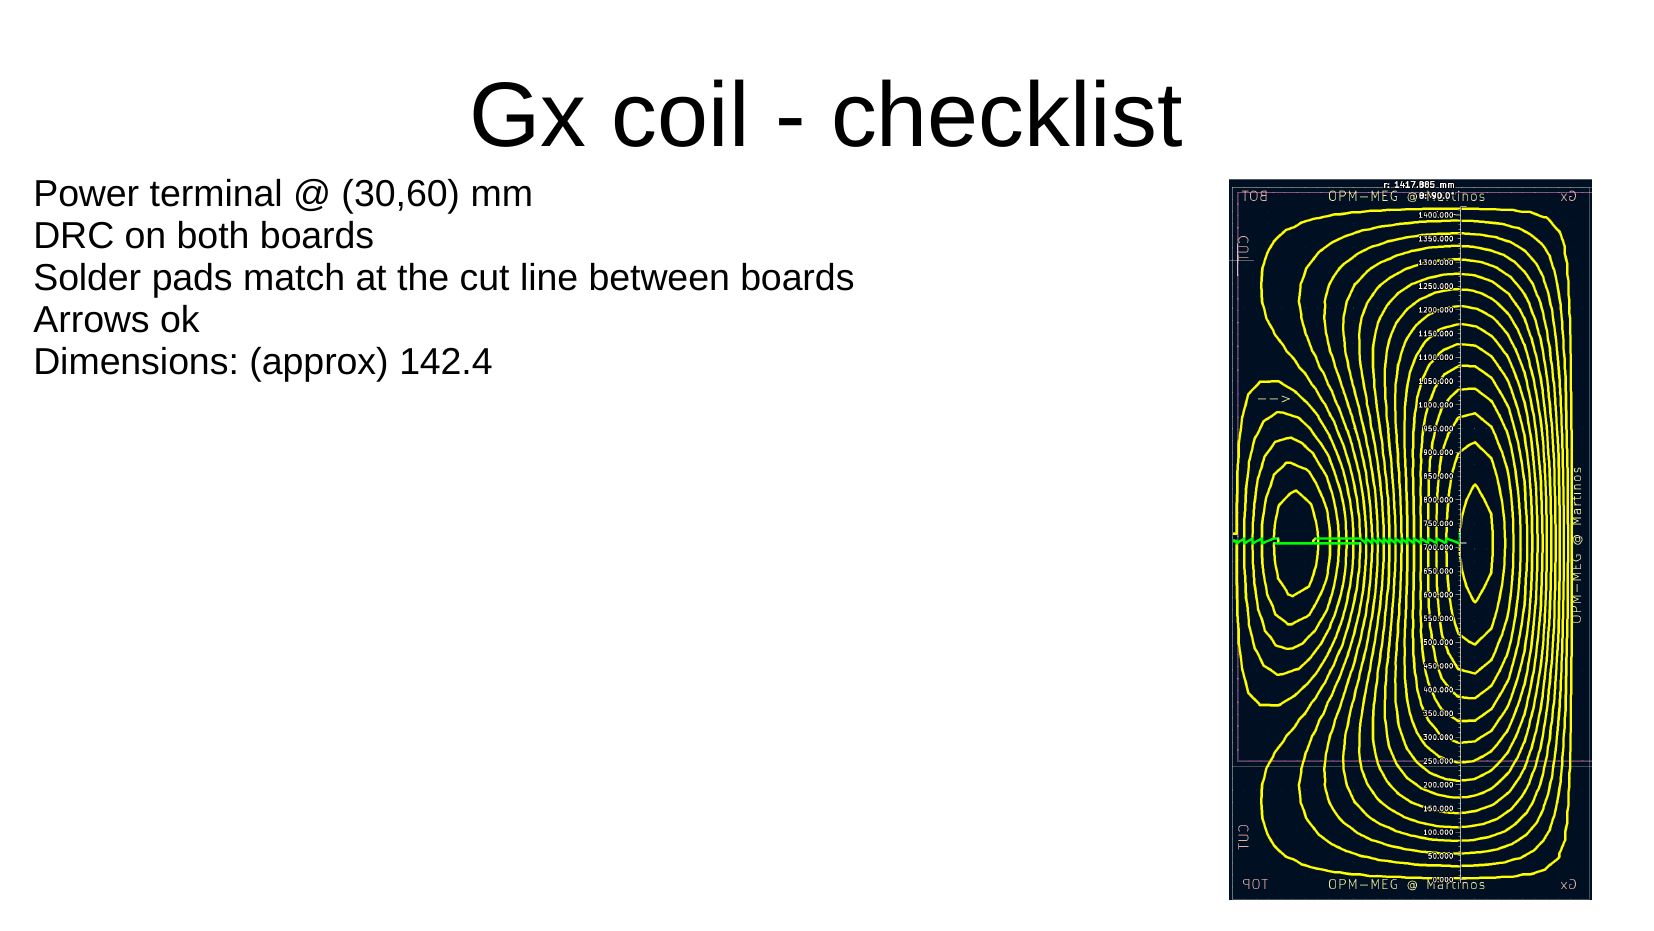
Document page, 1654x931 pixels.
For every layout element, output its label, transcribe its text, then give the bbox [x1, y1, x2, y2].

picture [1229, 179, 1592, 900]
title Gx coil - checklist [82, 37, 1571, 193]
text_box Power terminal @ (30,60) mm DRC on both boards Solder pads match at the cut line between boards Arrows ok Dimensions: (approx) 142.4 [18, 164, 870, 474]
